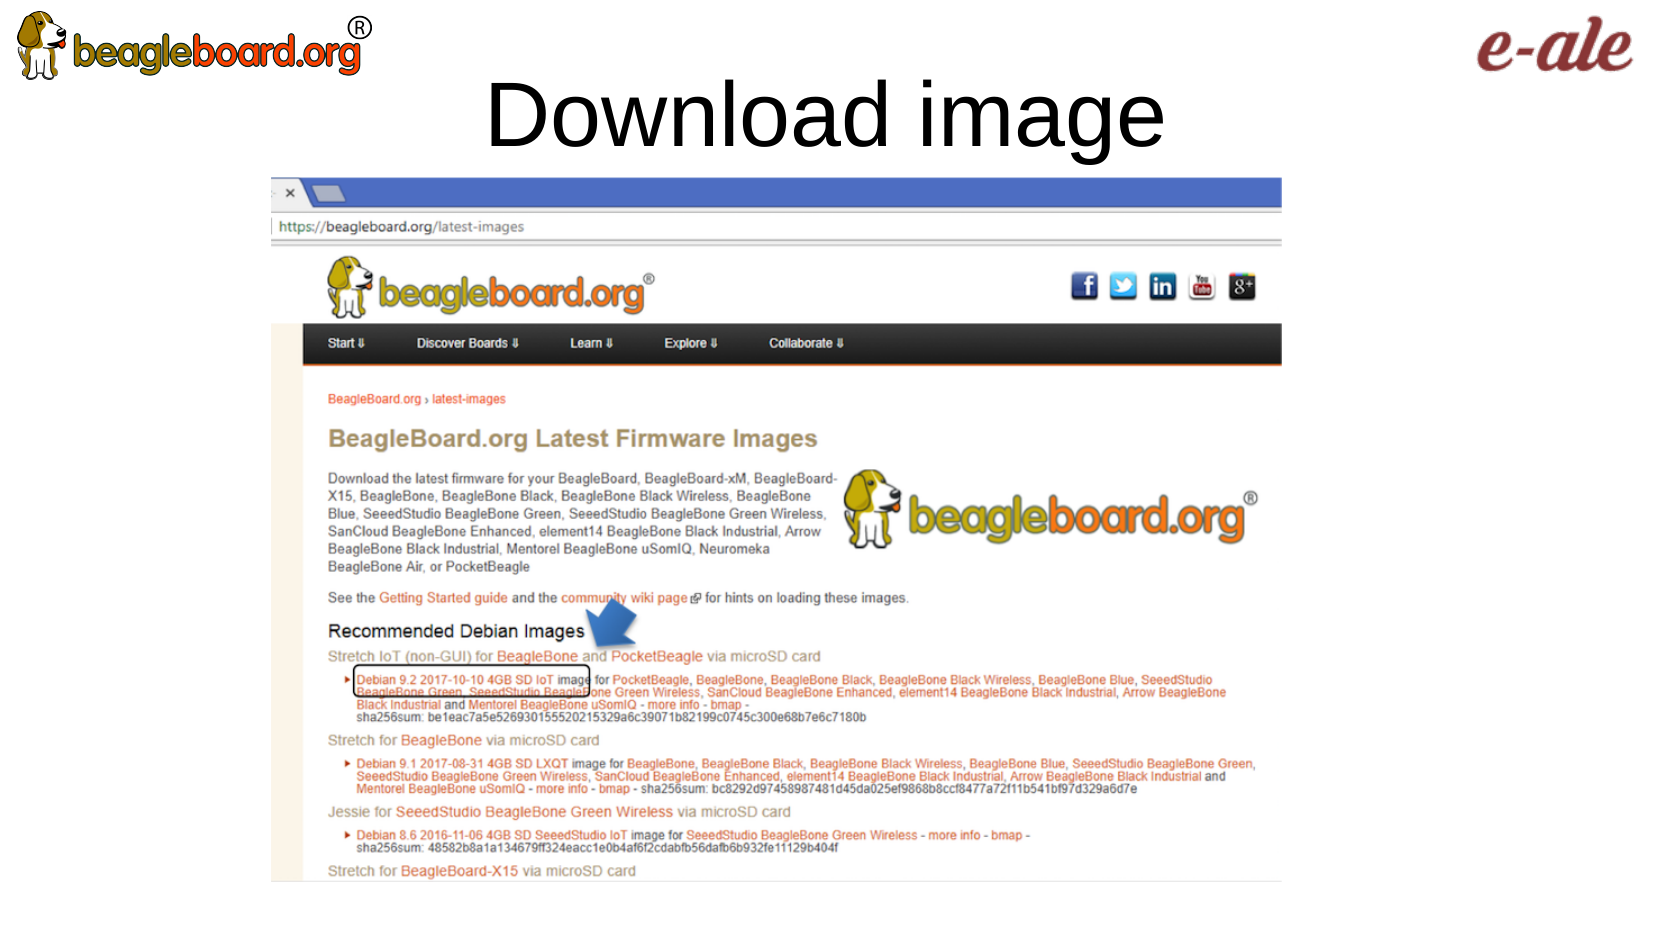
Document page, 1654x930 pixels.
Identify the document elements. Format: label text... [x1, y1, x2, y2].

title Download image [82, 37, 1571, 193]
picture [17, 11, 372, 80]
picture [1475, 14, 1636, 74]
picture [271, 177, 1282, 882]
